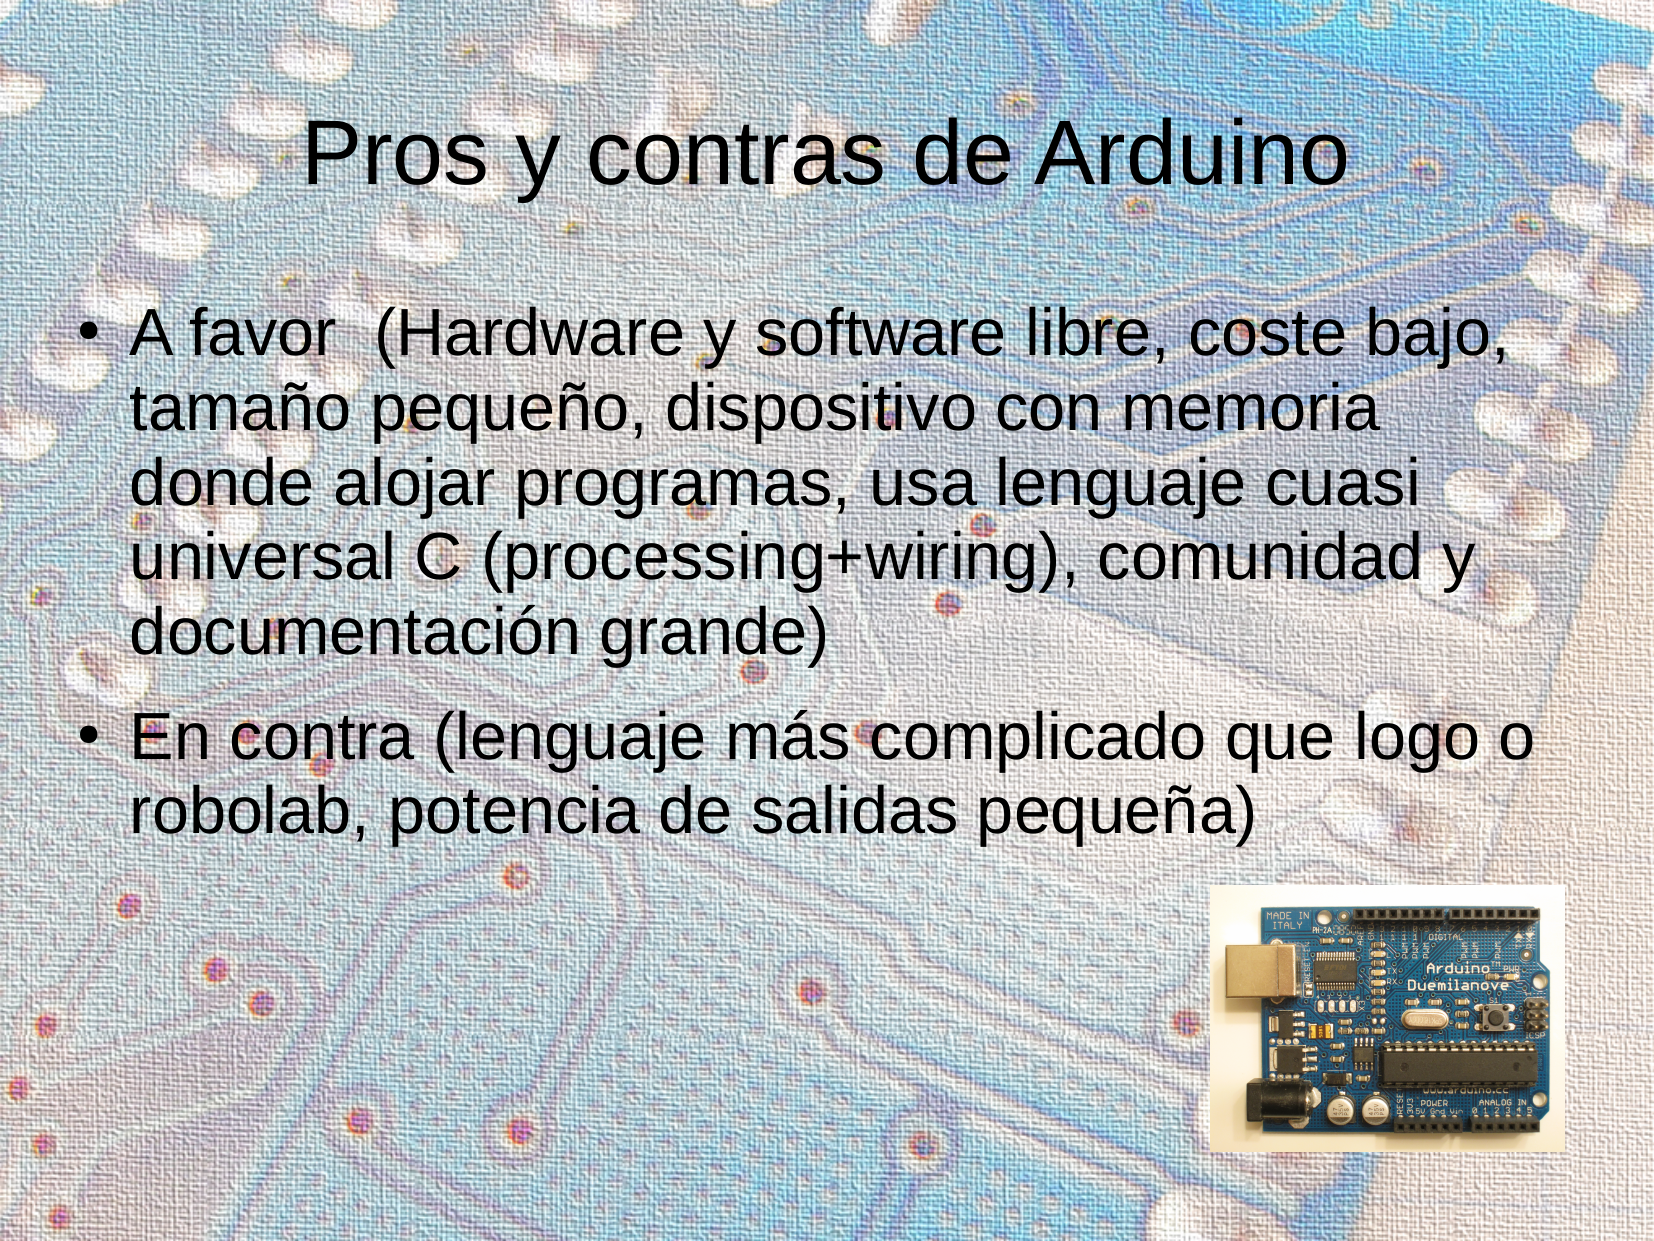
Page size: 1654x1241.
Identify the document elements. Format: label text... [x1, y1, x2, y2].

picture [0, 0, 1654, 1241]
list A favor (Hardware y software libre, coste bajo, tamaño pequeño, dispositivo con memoria donde alojar programas, usa lenguaje cuasi universal C (processing+wiring), comunidad y documentación grande) En contra (lenguaje más complicado que logo o robolab, potencia de salidas pequeña) [59, 295, 1548, 916]
title Pros y contras de Arduino [82, 49, 1571, 257]
